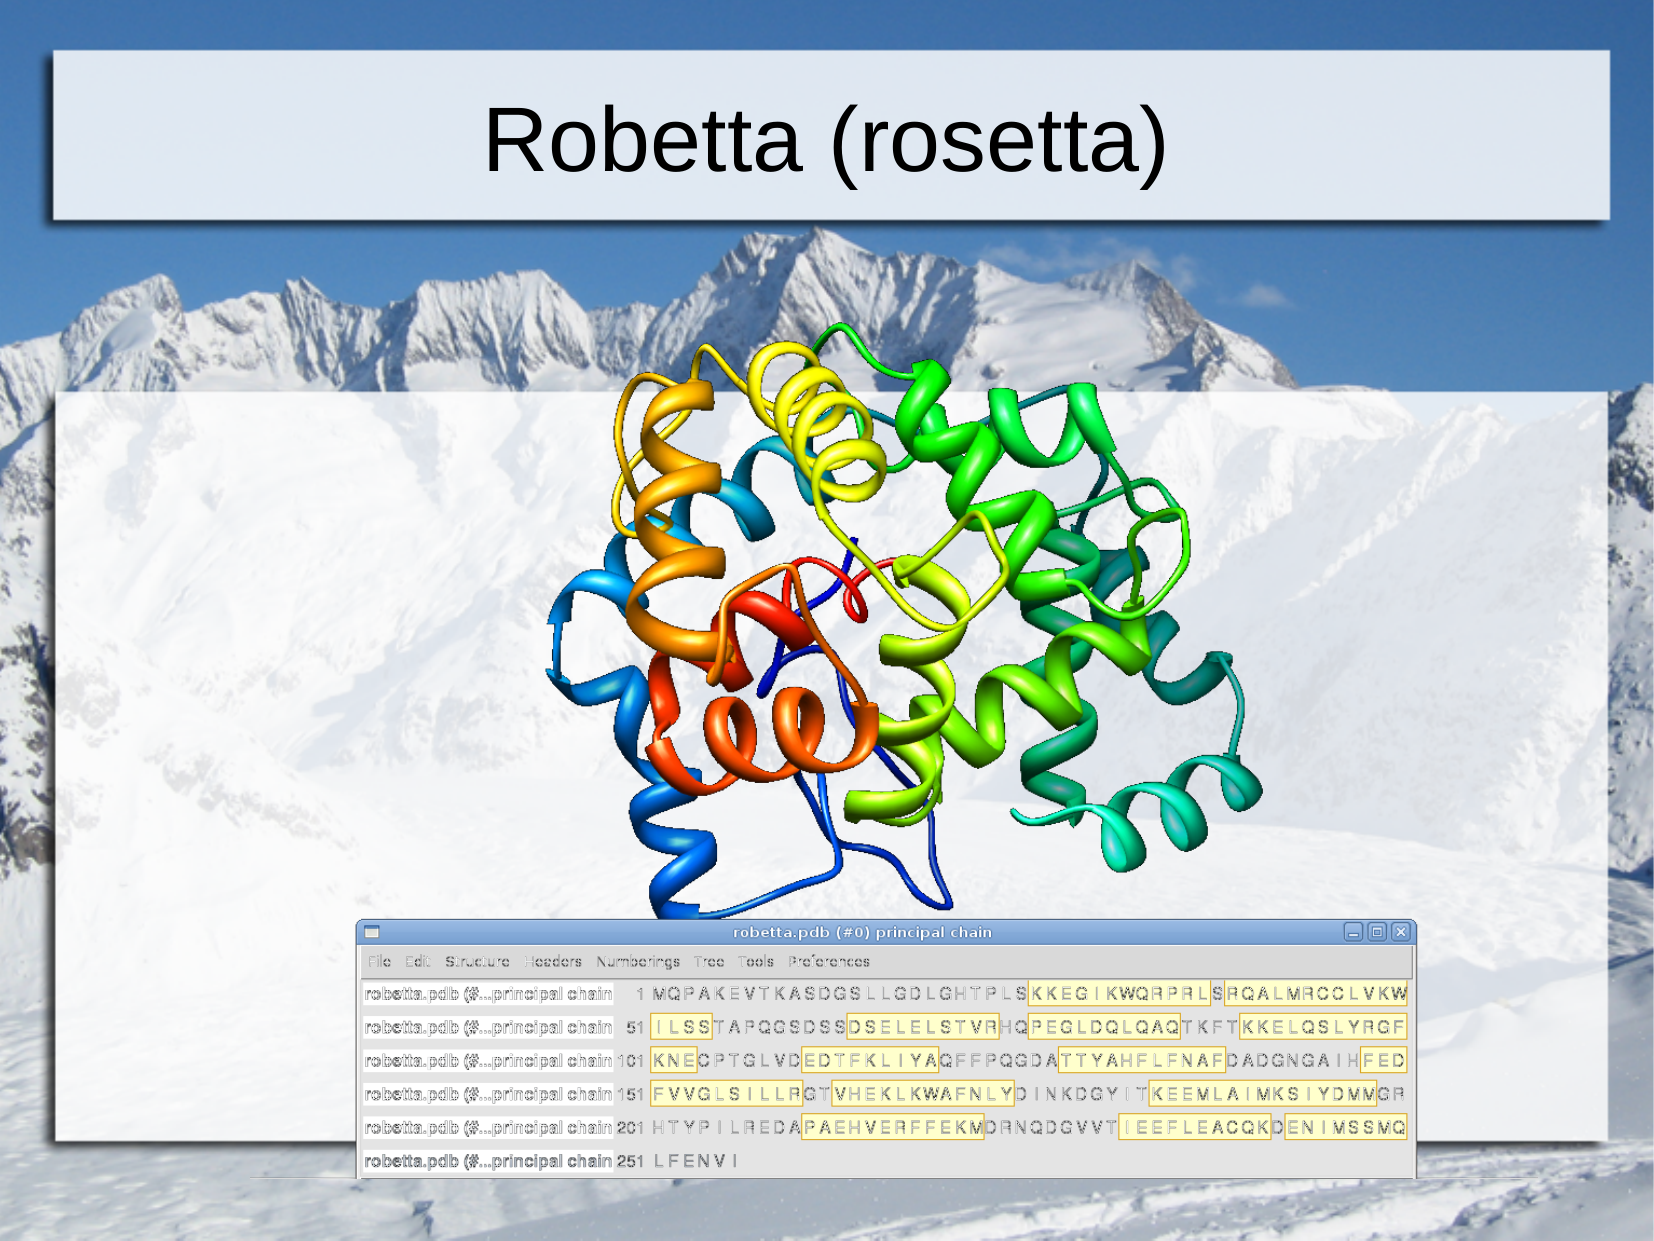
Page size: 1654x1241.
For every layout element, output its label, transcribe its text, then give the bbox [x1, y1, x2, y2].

picture [0, 0, 1654, 1241]
title Robetta (rosetta) [59, 68, 1595, 212]
